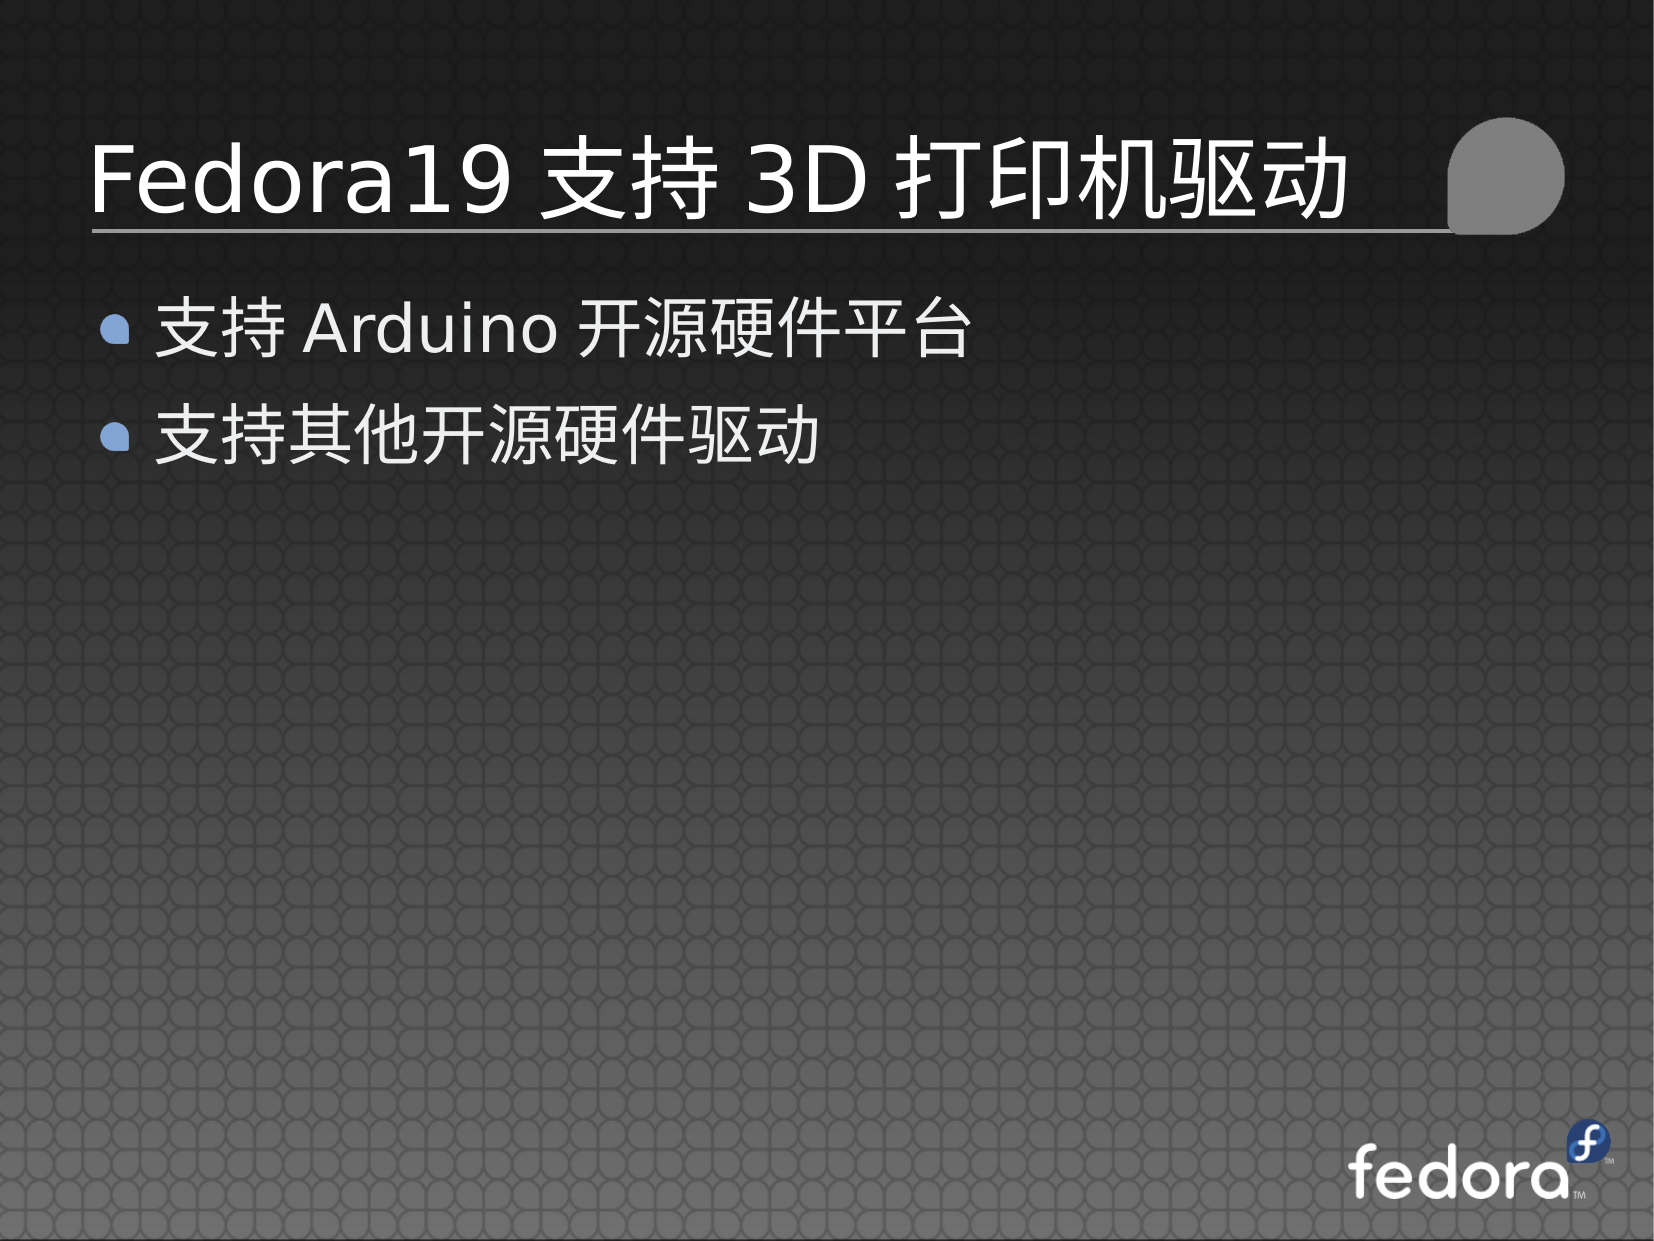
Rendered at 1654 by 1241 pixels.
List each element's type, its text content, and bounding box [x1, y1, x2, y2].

list 支持Arduino开源硬件平台 支持其他开源硬件驱动 [82, 290, 1571, 1010]
title Fedora19支持3D打印机驱动 [86, 112, 1576, 249]
picture [0, 0, 1654, 1241]
